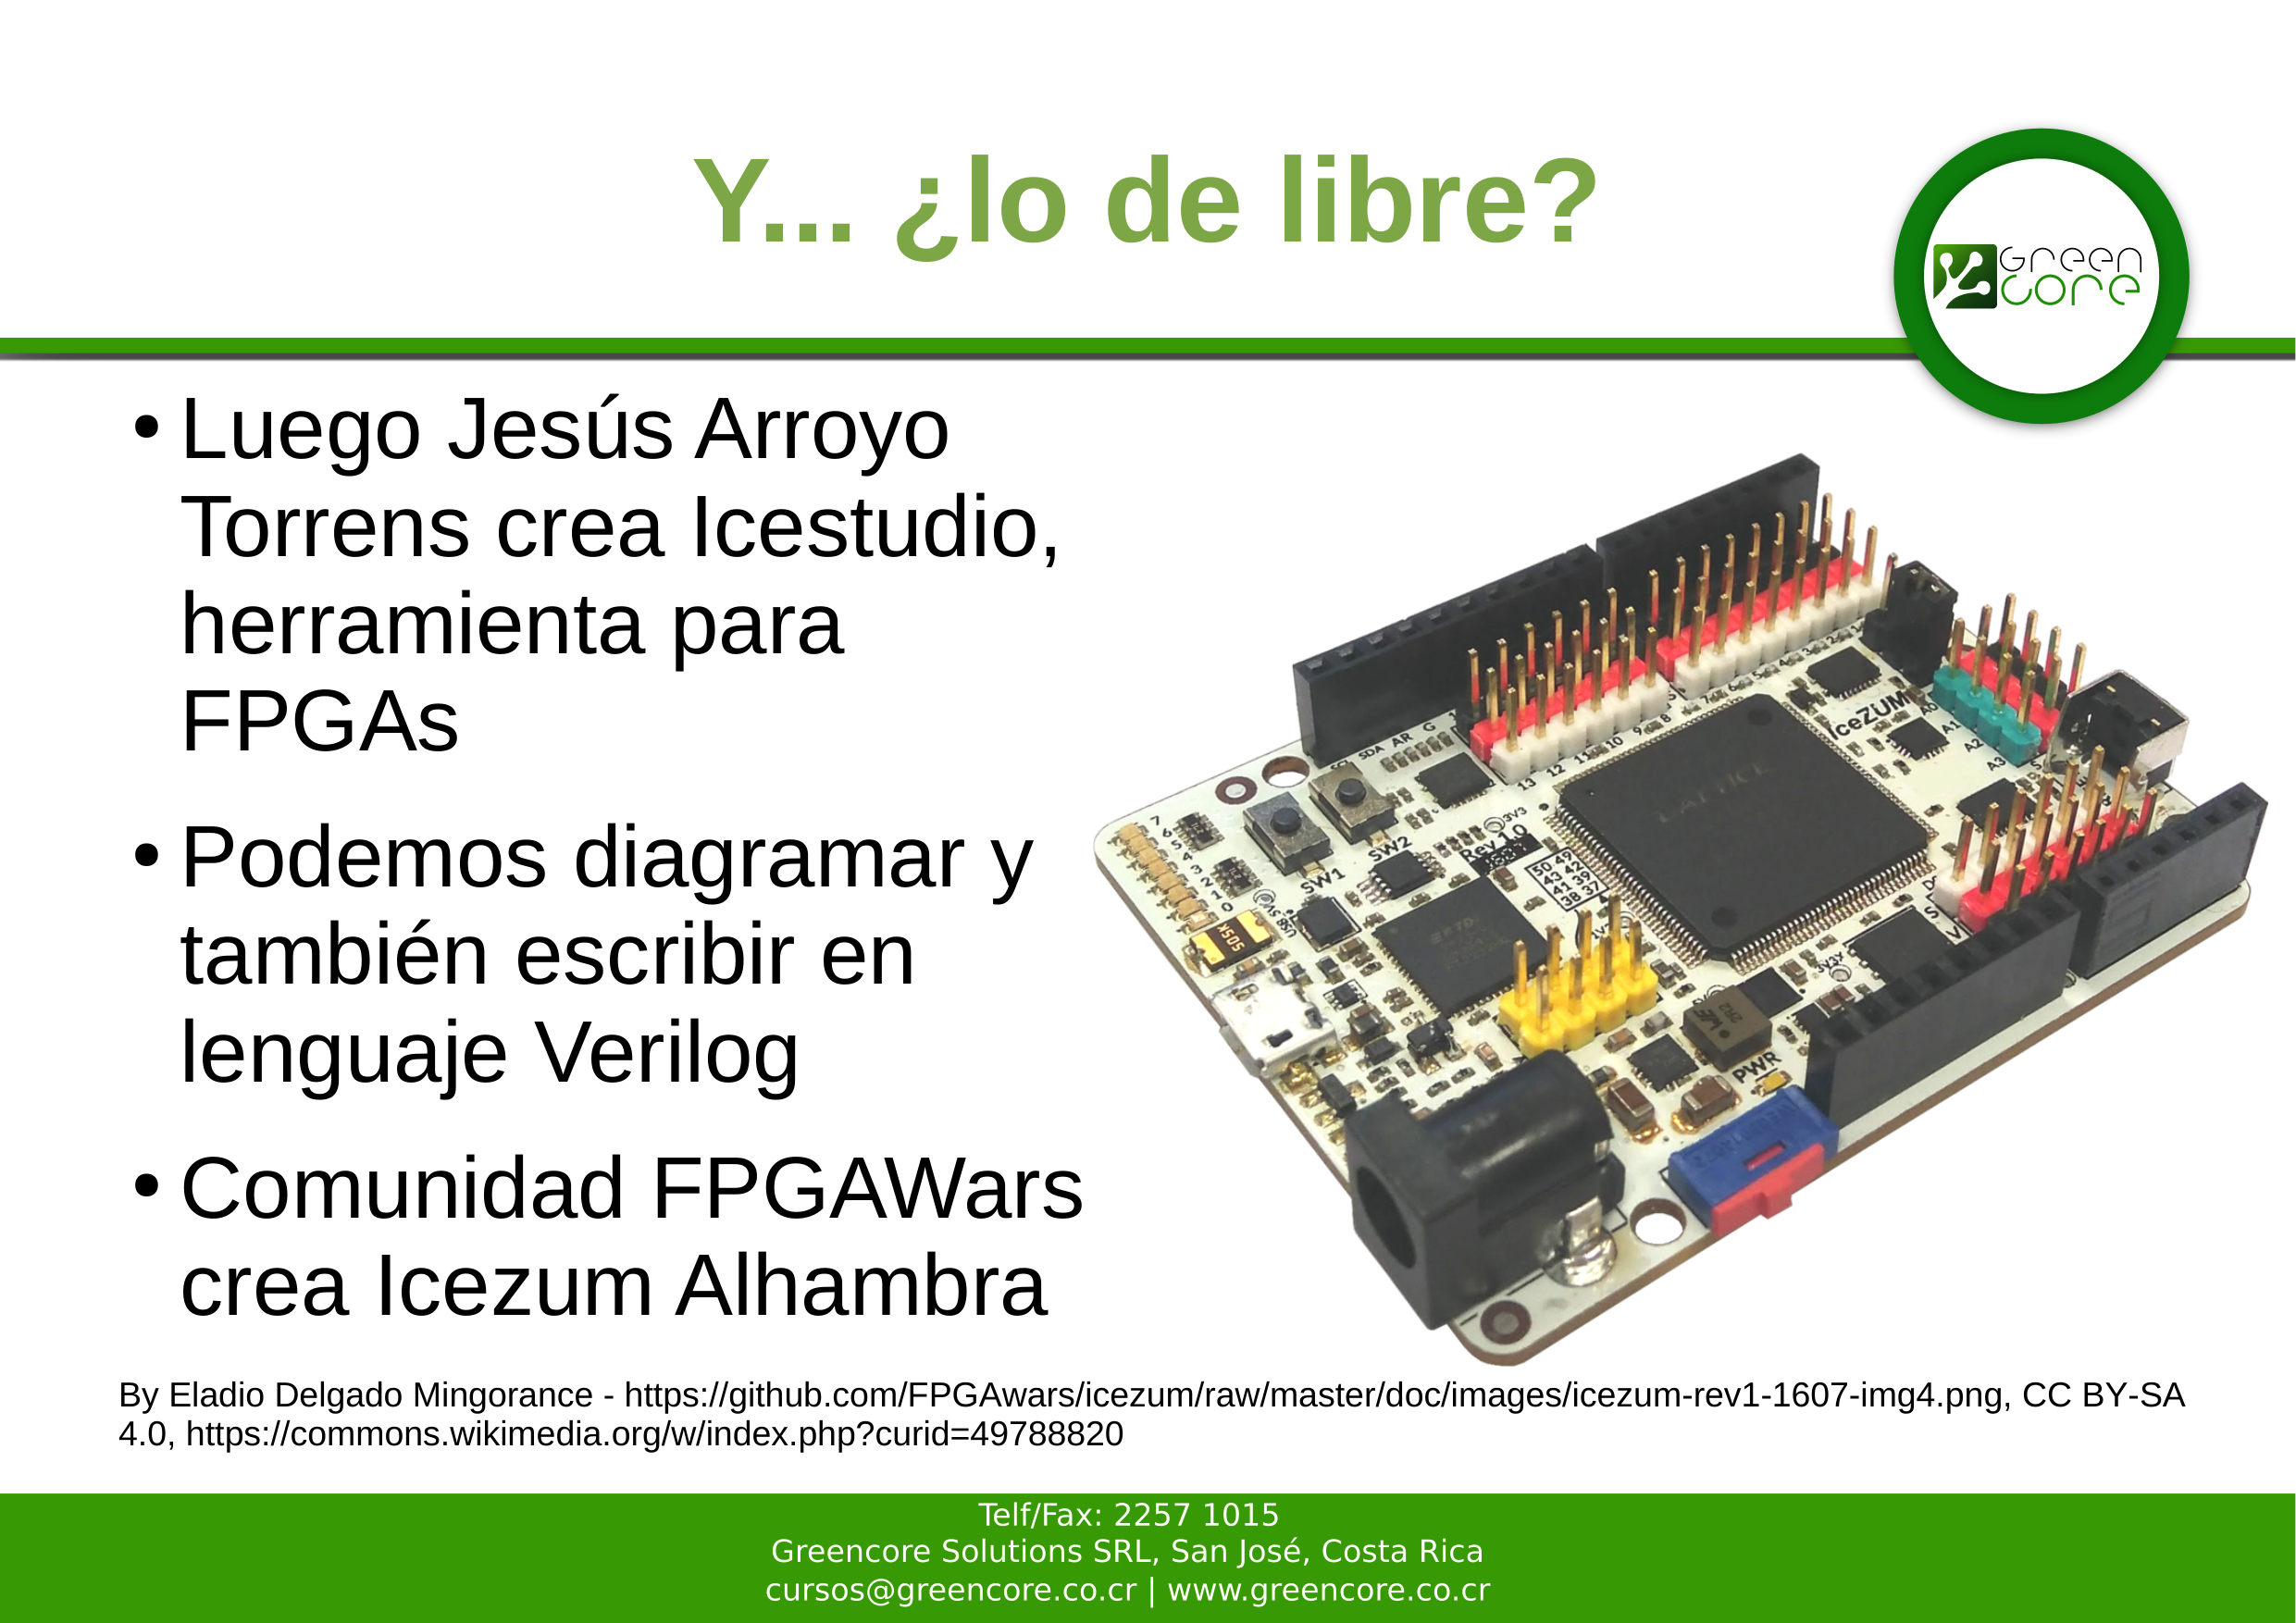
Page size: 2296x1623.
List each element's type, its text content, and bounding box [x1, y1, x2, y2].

text_box By Eladio Delgado Mingorance - https://github.com/FPGAwars/icezum/raw/master/doc/images/icezum-rev1-1607-img4.png, CC BY-SA 4.0, https://commons.wikimedia.org/w/index.php?curid=49788820 [105, 1368, 2263, 1460]
list Luego Jesús Arroyo Torrens crea Icestudio, herramienta para FPGAs Podemos diagramar y también escribir en lenguaje Verilog Comunidad FPGAWars crea Icezum Alhambra [115, 379, 1123, 1334]
title Y... ¿lo de libre? [115, 64, 2181, 336]
picture [0, 0, 2296, 1623]
